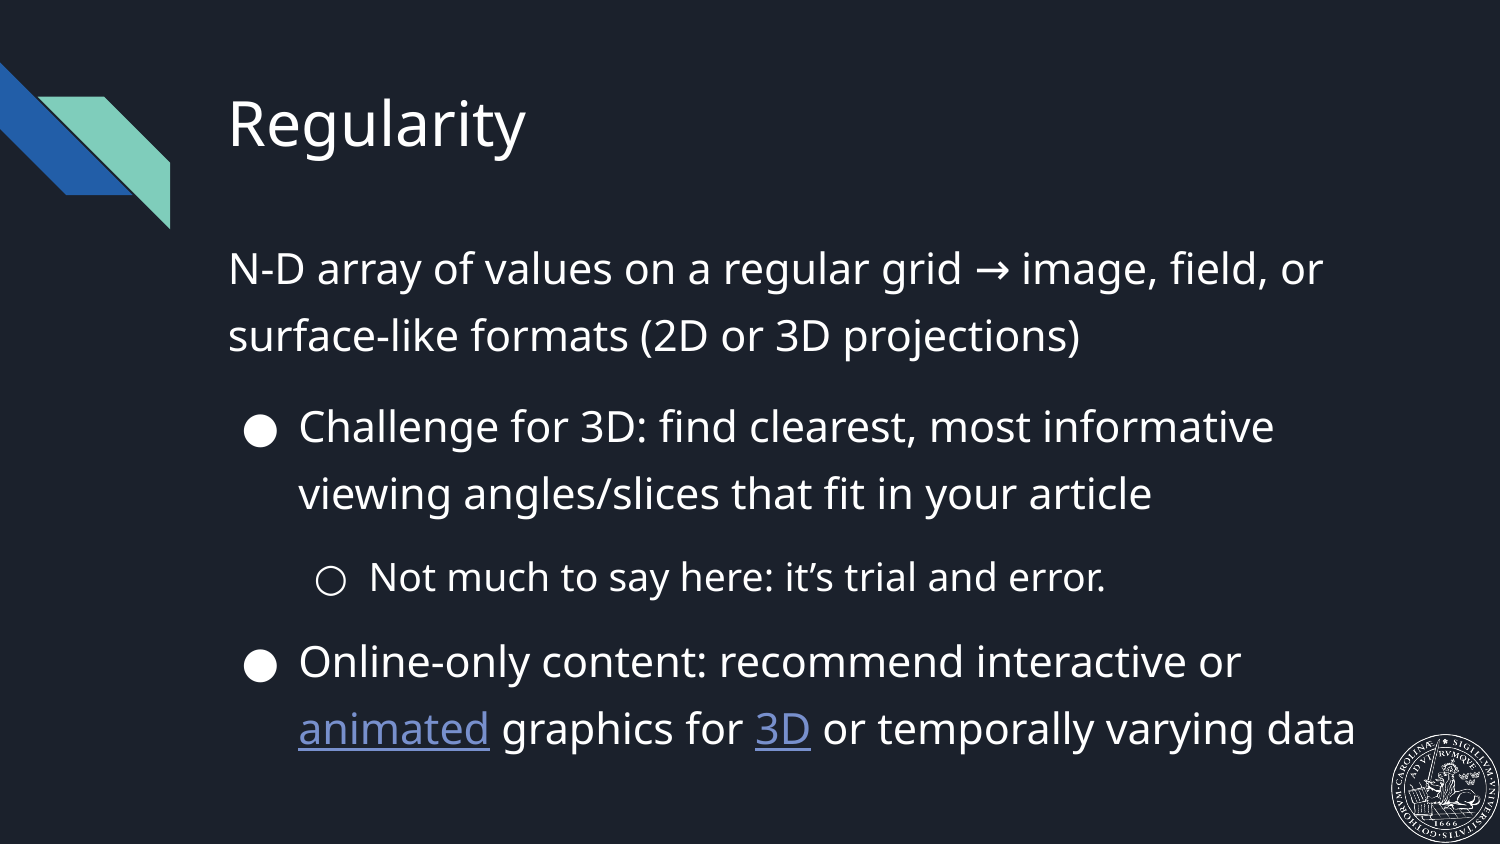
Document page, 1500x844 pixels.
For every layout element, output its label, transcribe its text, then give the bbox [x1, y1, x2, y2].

title Regularity [212, 64, 1368, 214]
picture [1382, 724, 1500, 844]
list N-D array of values on a regular grid → image, field, or surface-like formats (2D or 3D projections) Challenge for 3D: find clearest, most informative viewing angles/slices that fit in your article Not much to say here: it’s trial and error. Online-only content: recommend interactive or animated graphics for 3D or temporally varying data [212, 214, 1383, 803]
